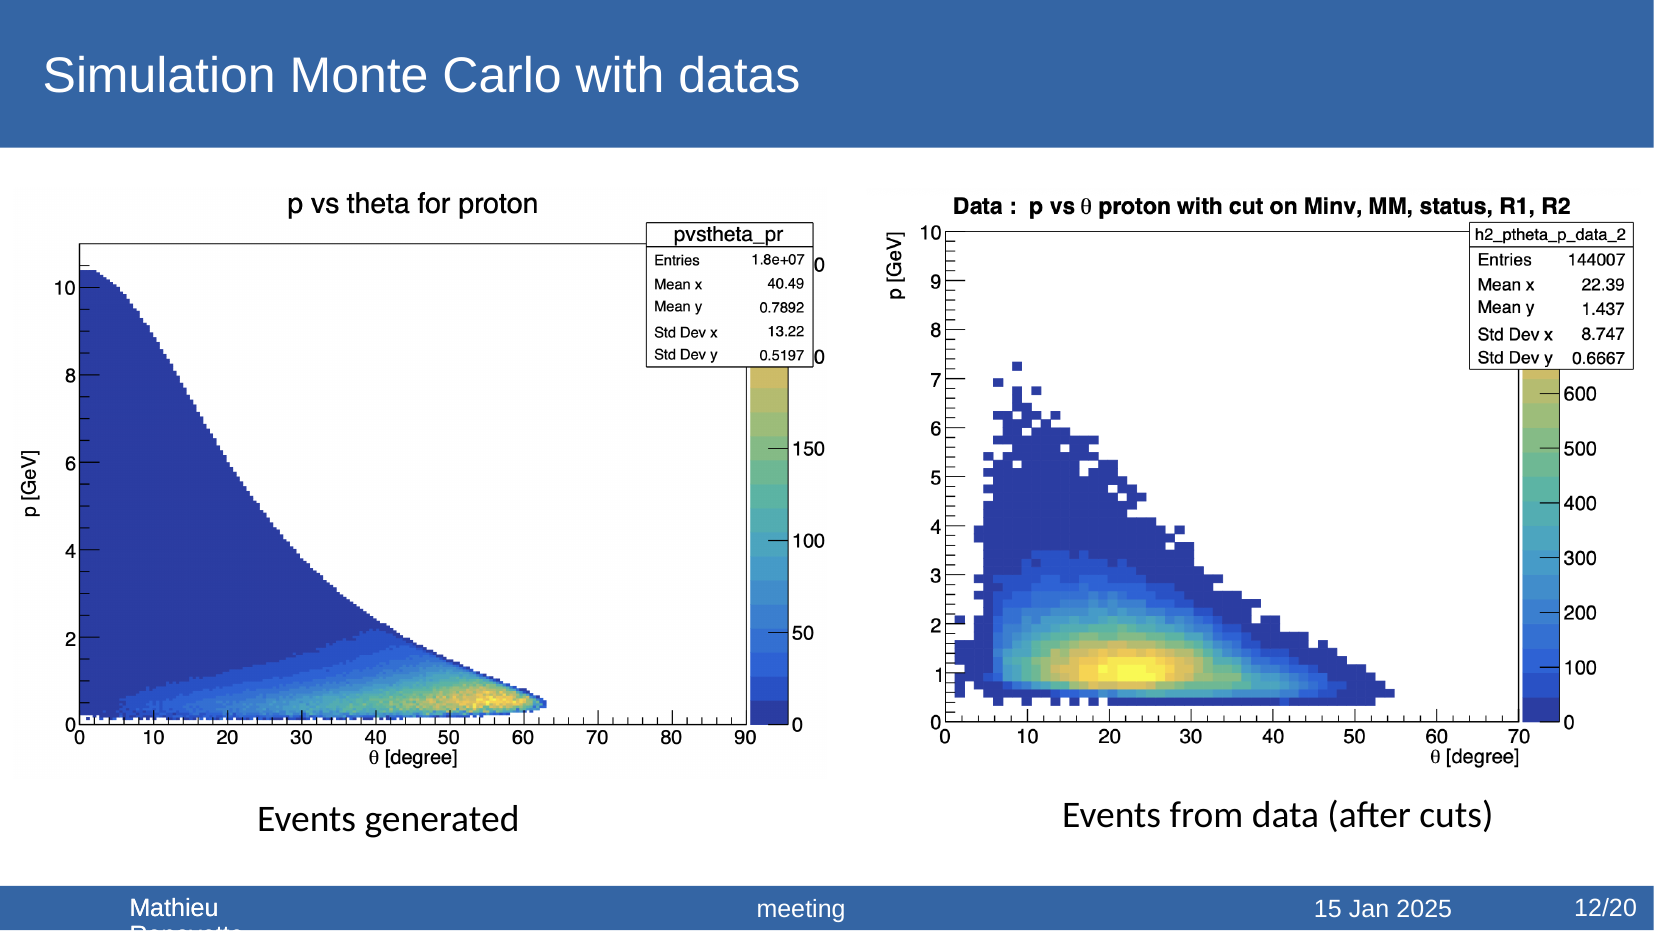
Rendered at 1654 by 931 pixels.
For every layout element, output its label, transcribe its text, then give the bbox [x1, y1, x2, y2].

picture [13, 187, 827, 779]
text_box meeting [734, 887, 953, 931]
text_box 15 Jan 2025 [1299, 887, 1536, 931]
text_box [0, 0, 1654, 148]
picture [866, 188, 1641, 784]
text_box [0, 885, 131, 931]
text_box Events from data (after cuts) [1046, 783, 1515, 844]
text_box Events generated [242, 785, 547, 847]
text_box 12/20 [1559, 885, 1654, 930]
text_box [226, 885, 1654, 931]
text_box Simulation Monte Carlo with datas [27, 40, 886, 114]
text_box Mathieu Ronayette [114, 885, 355, 929]
